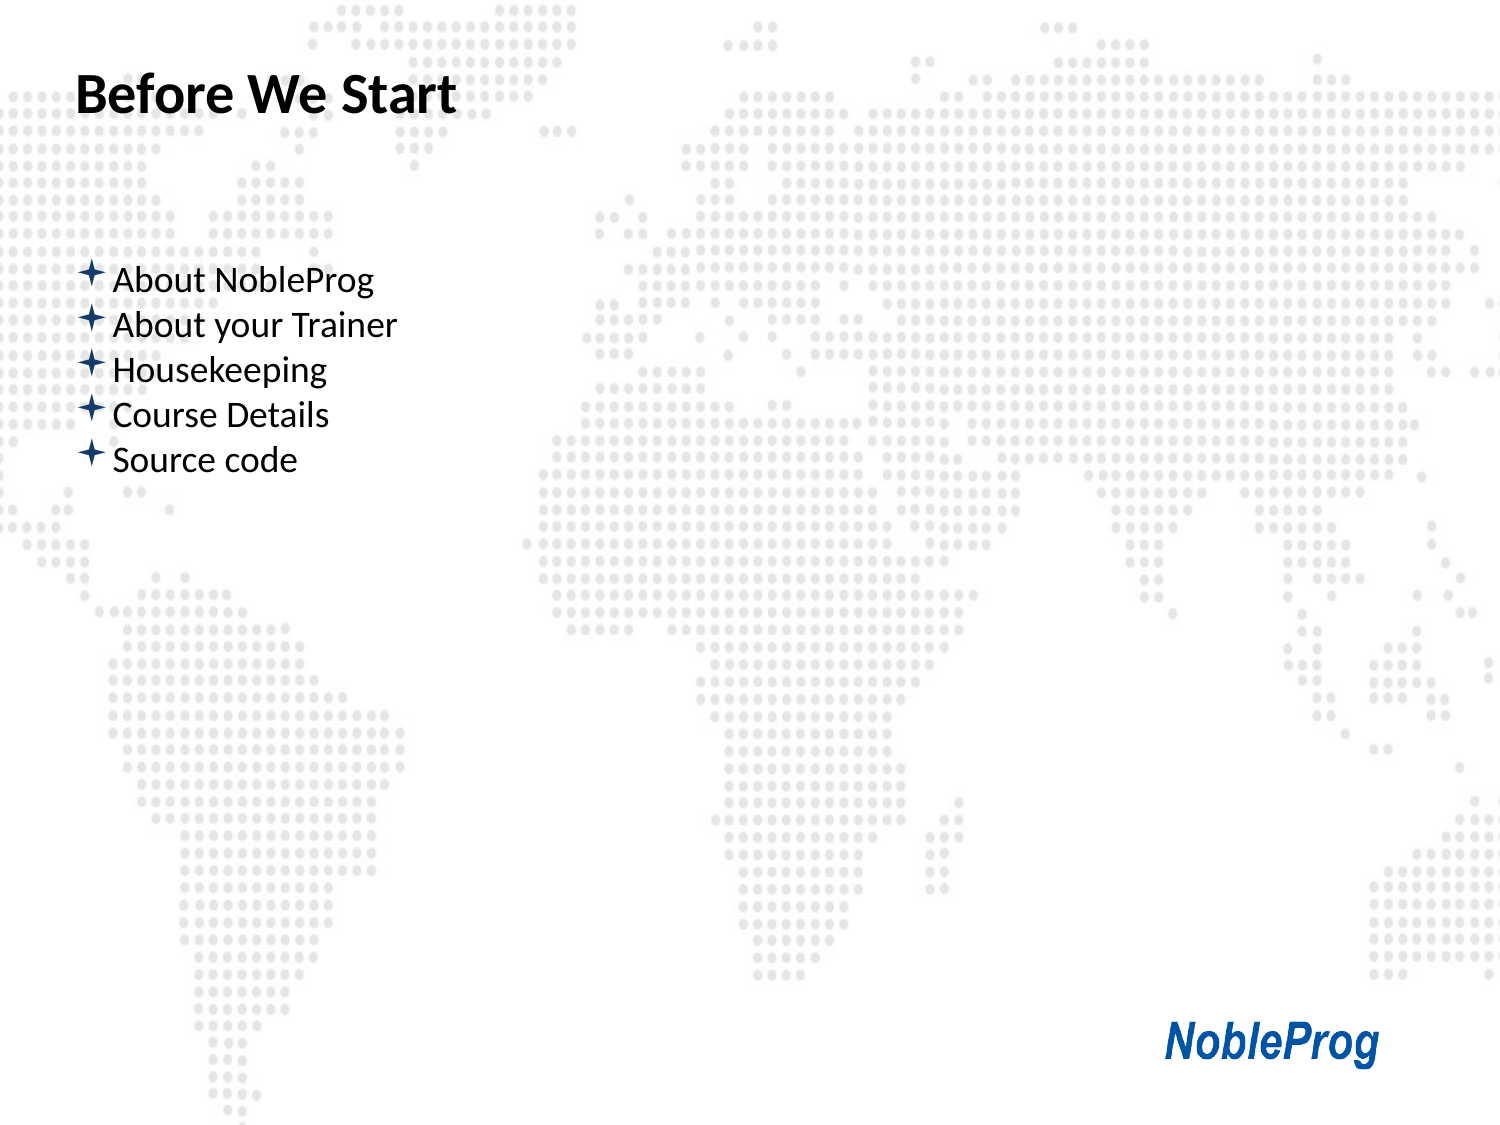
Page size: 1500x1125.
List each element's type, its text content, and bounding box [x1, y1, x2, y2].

text_box About NobleProg About your Trainer Housekeeping Course Details Source code [75, 255, 1425, 952]
text_box Before We Start [75, 55, 1425, 181]
picture [0, 0, 1500, 1125]
